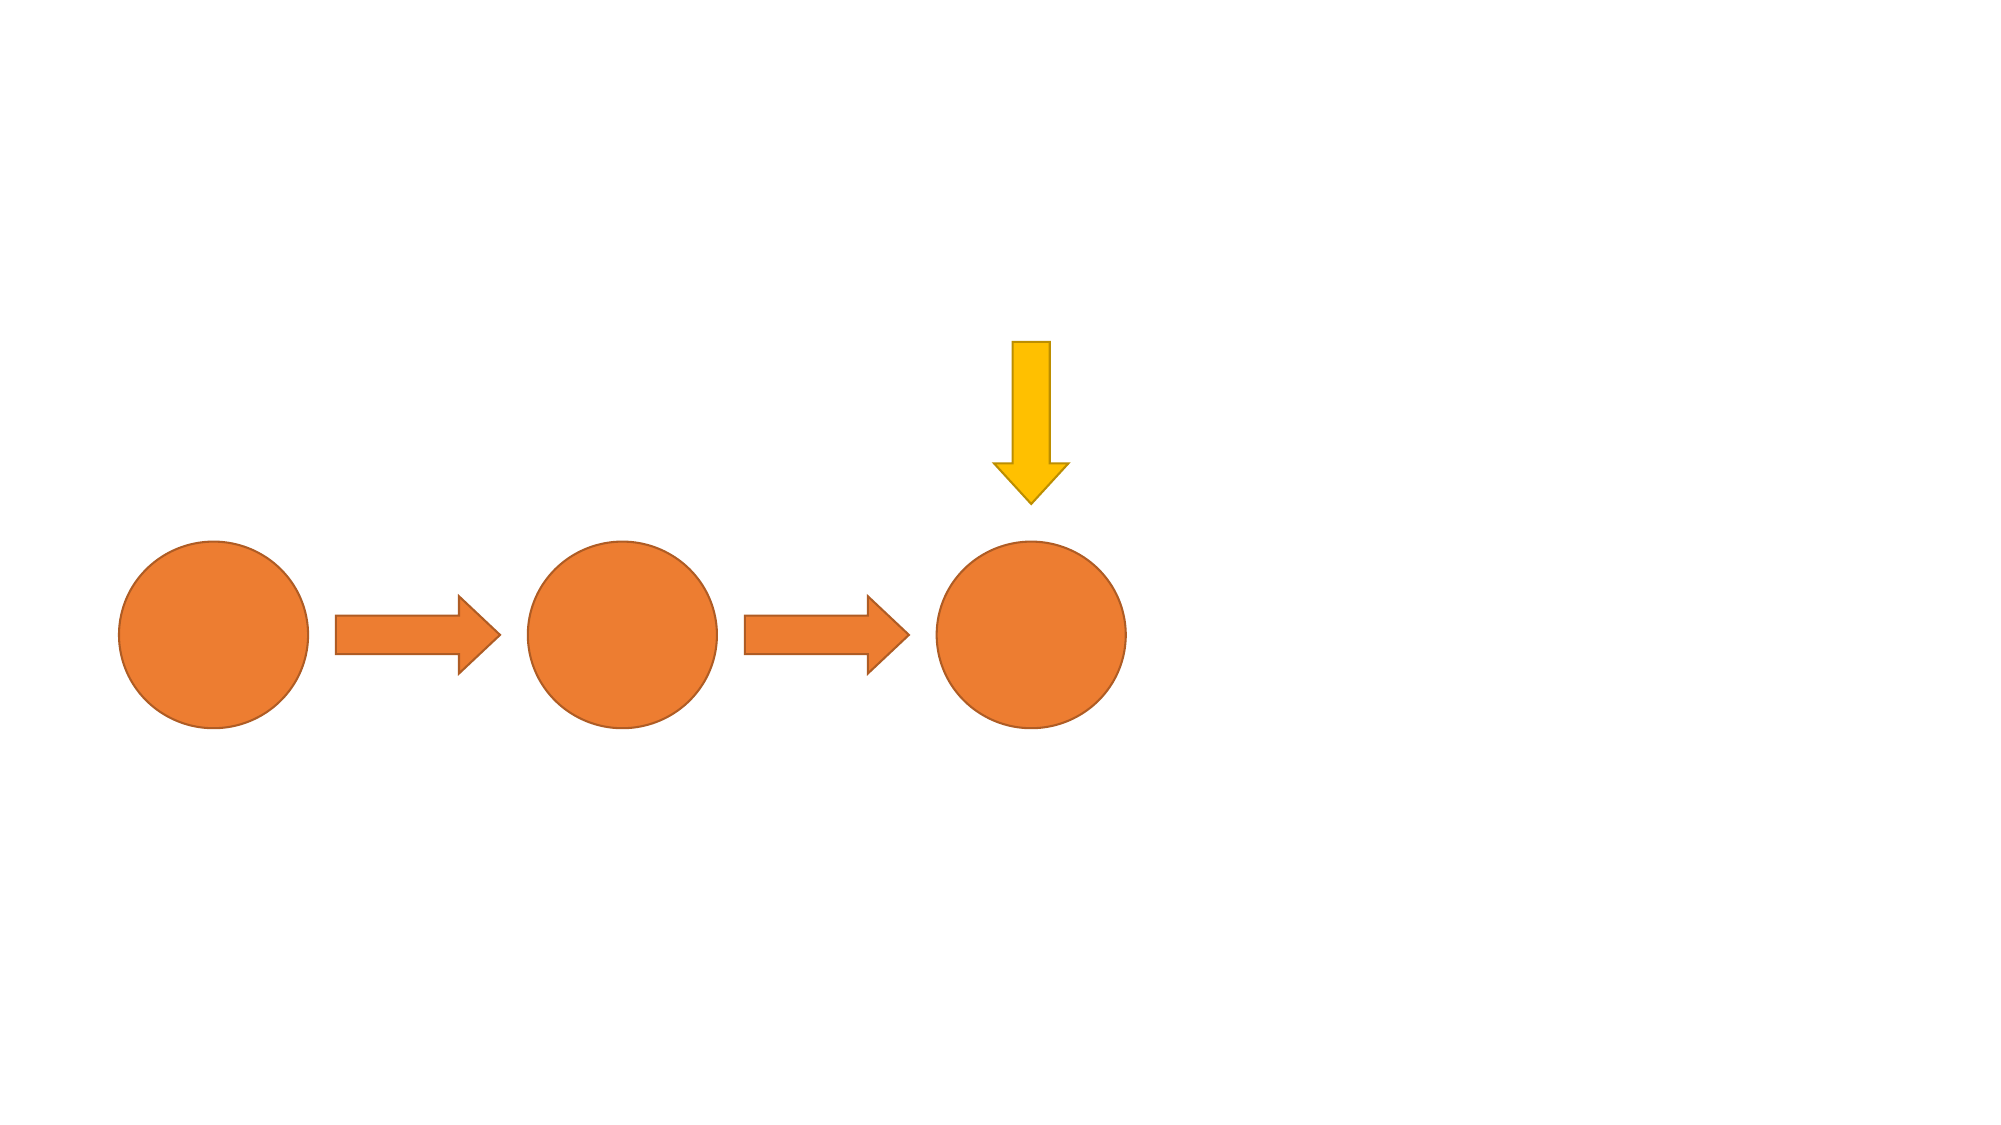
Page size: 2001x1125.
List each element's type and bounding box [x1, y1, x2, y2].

text_box [118, 541, 309, 729]
text_box [744, 596, 909, 674]
text_box [994, 341, 1069, 504]
text_box [936, 541, 1126, 729]
text_box [527, 541, 717, 729]
text_box [335, 596, 501, 674]
